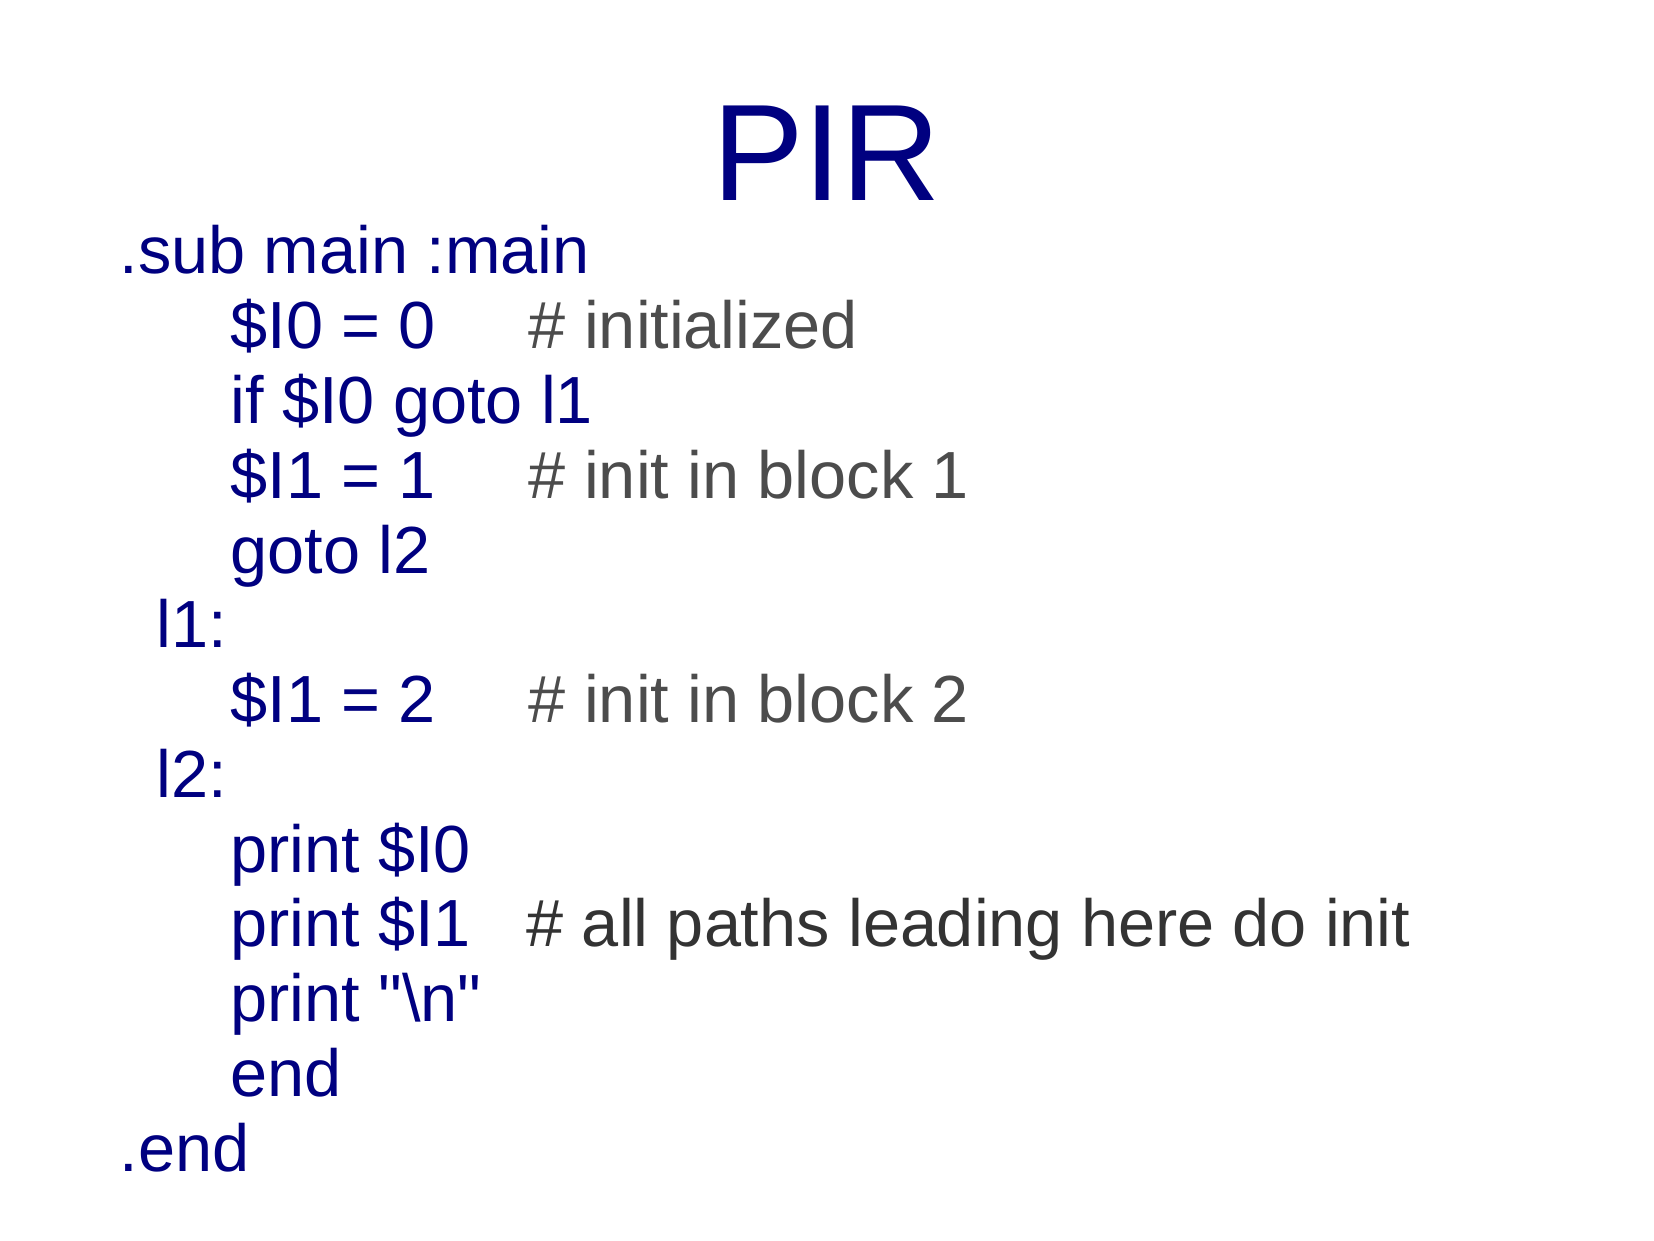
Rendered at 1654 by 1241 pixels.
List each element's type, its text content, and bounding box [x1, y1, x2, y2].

title PIR [82, 49, 1571, 213]
subtitle .sub main :main $I0 = 0 # initialized if $I0 goto l1 $I1 = 1 # init in block 1 goto l2 l1: $I1 = 2 # init in block 2 l2: print $I0 print $I1 # all paths leading here do init print "\n" end .end [82, 213, 1571, 1186]
